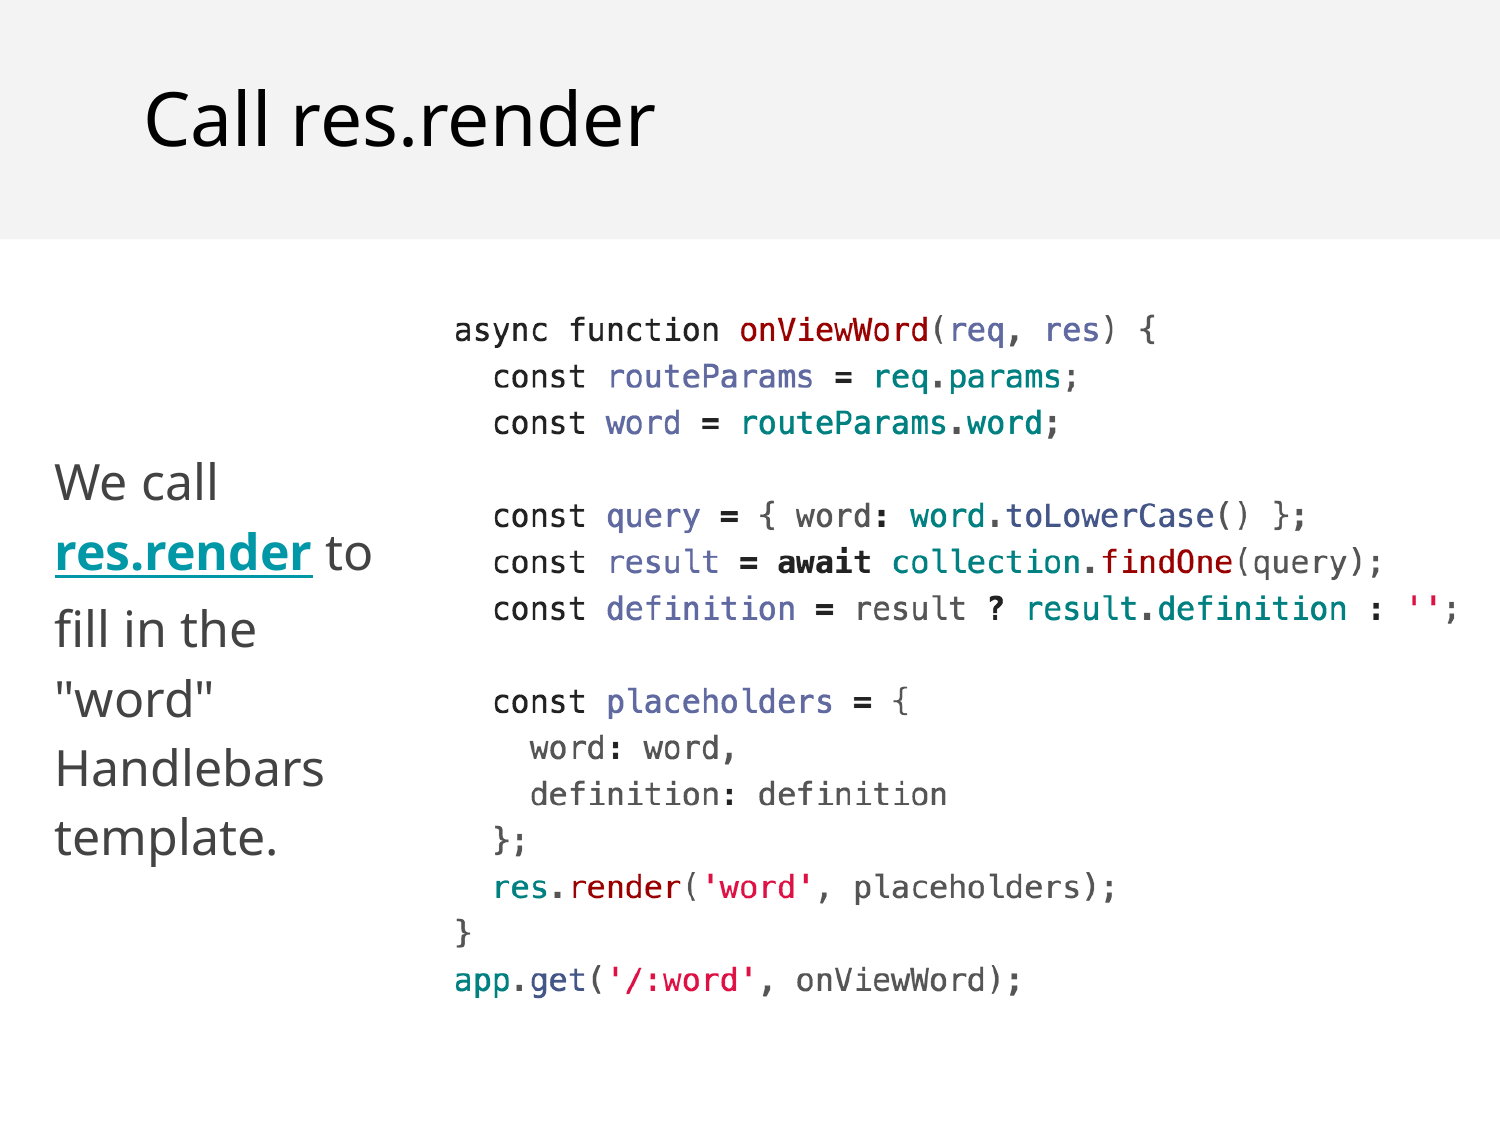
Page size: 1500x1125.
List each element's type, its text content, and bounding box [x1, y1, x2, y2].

title Call res.render [128, 56, 1372, 183]
list We call res.render to fill in the "word" Handlebars template. [39, 426, 403, 673]
picture [430, 296, 1478, 1026]
